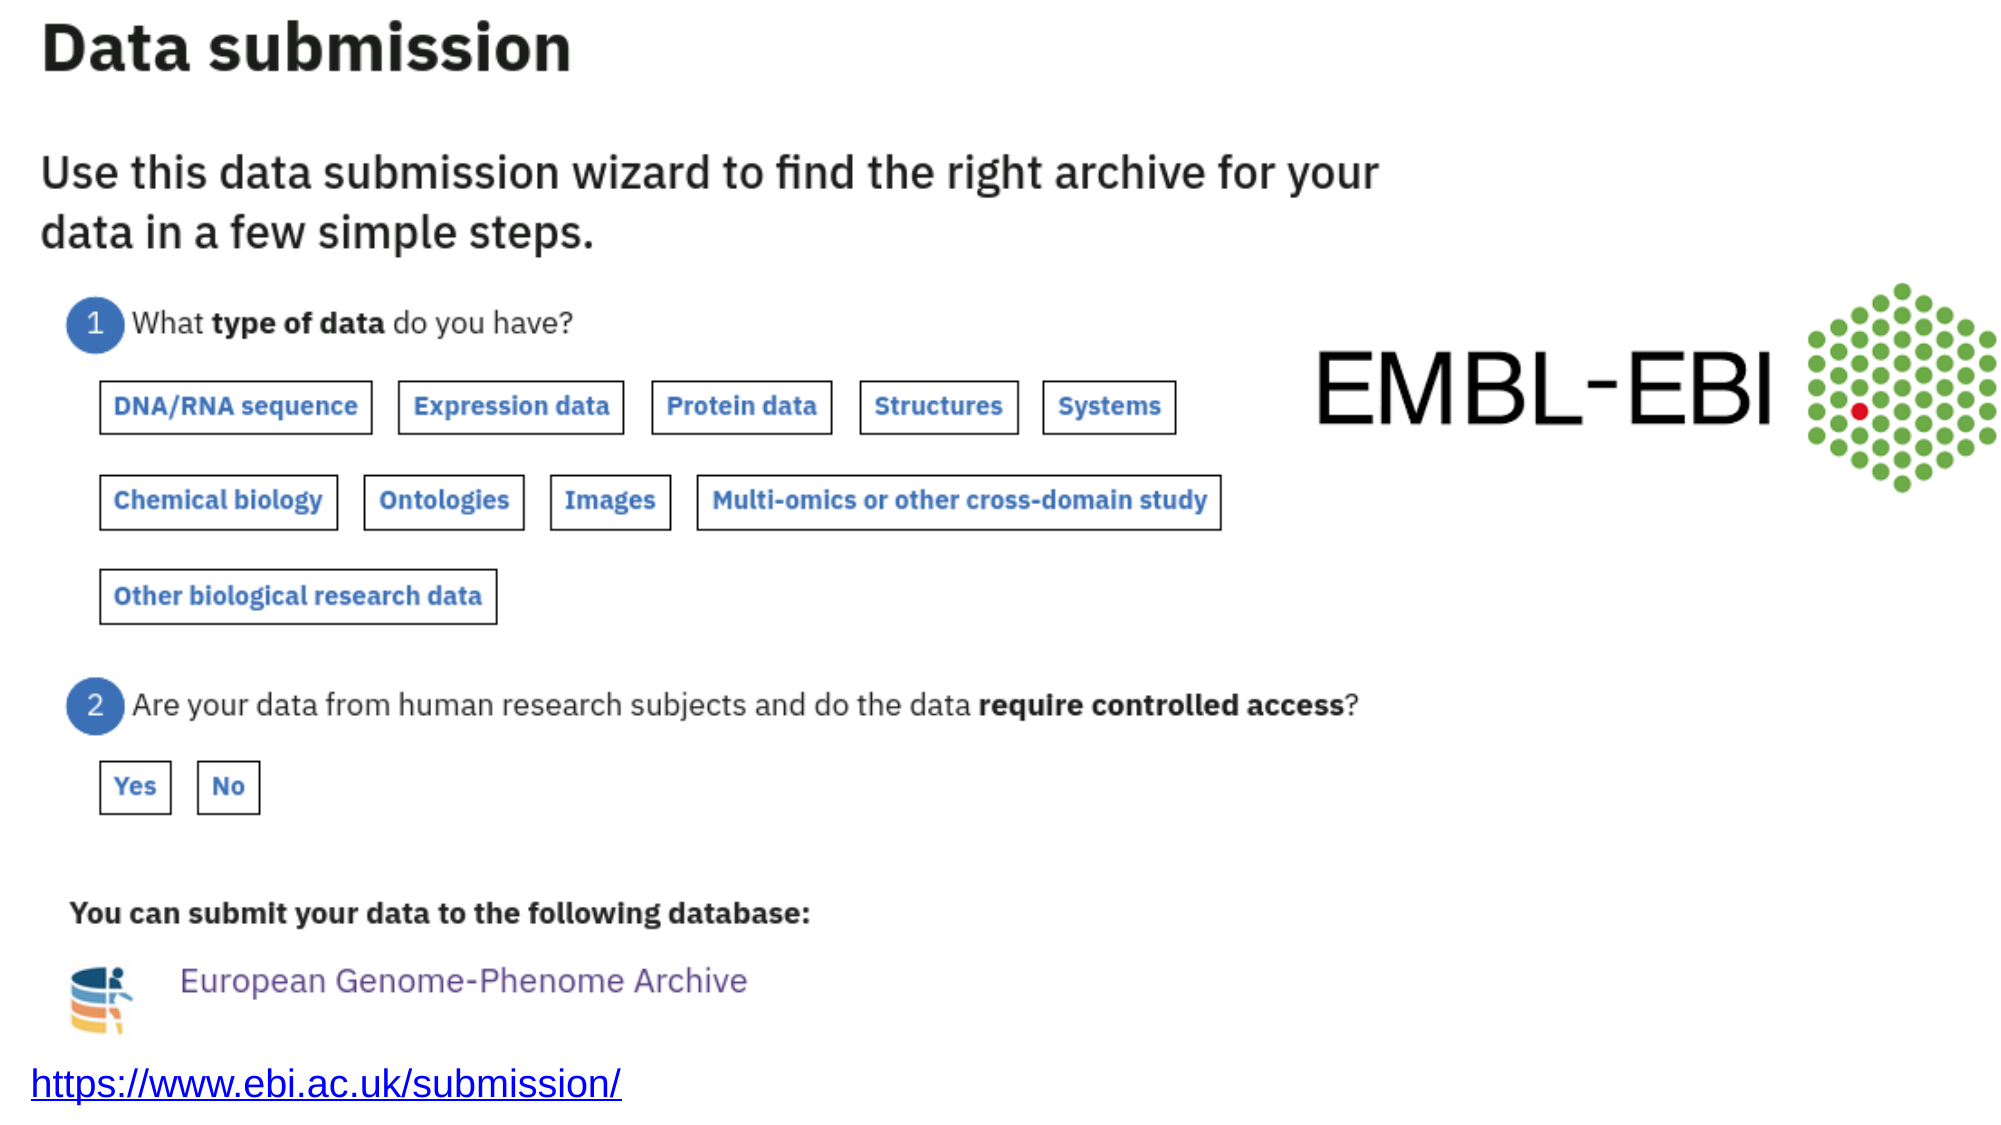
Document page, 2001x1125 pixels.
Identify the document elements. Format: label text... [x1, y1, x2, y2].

picture [40, 8, 2000, 1068]
text_box https://www.ebi.ac.uk/submission/ [10, 1037, 1020, 1125]
